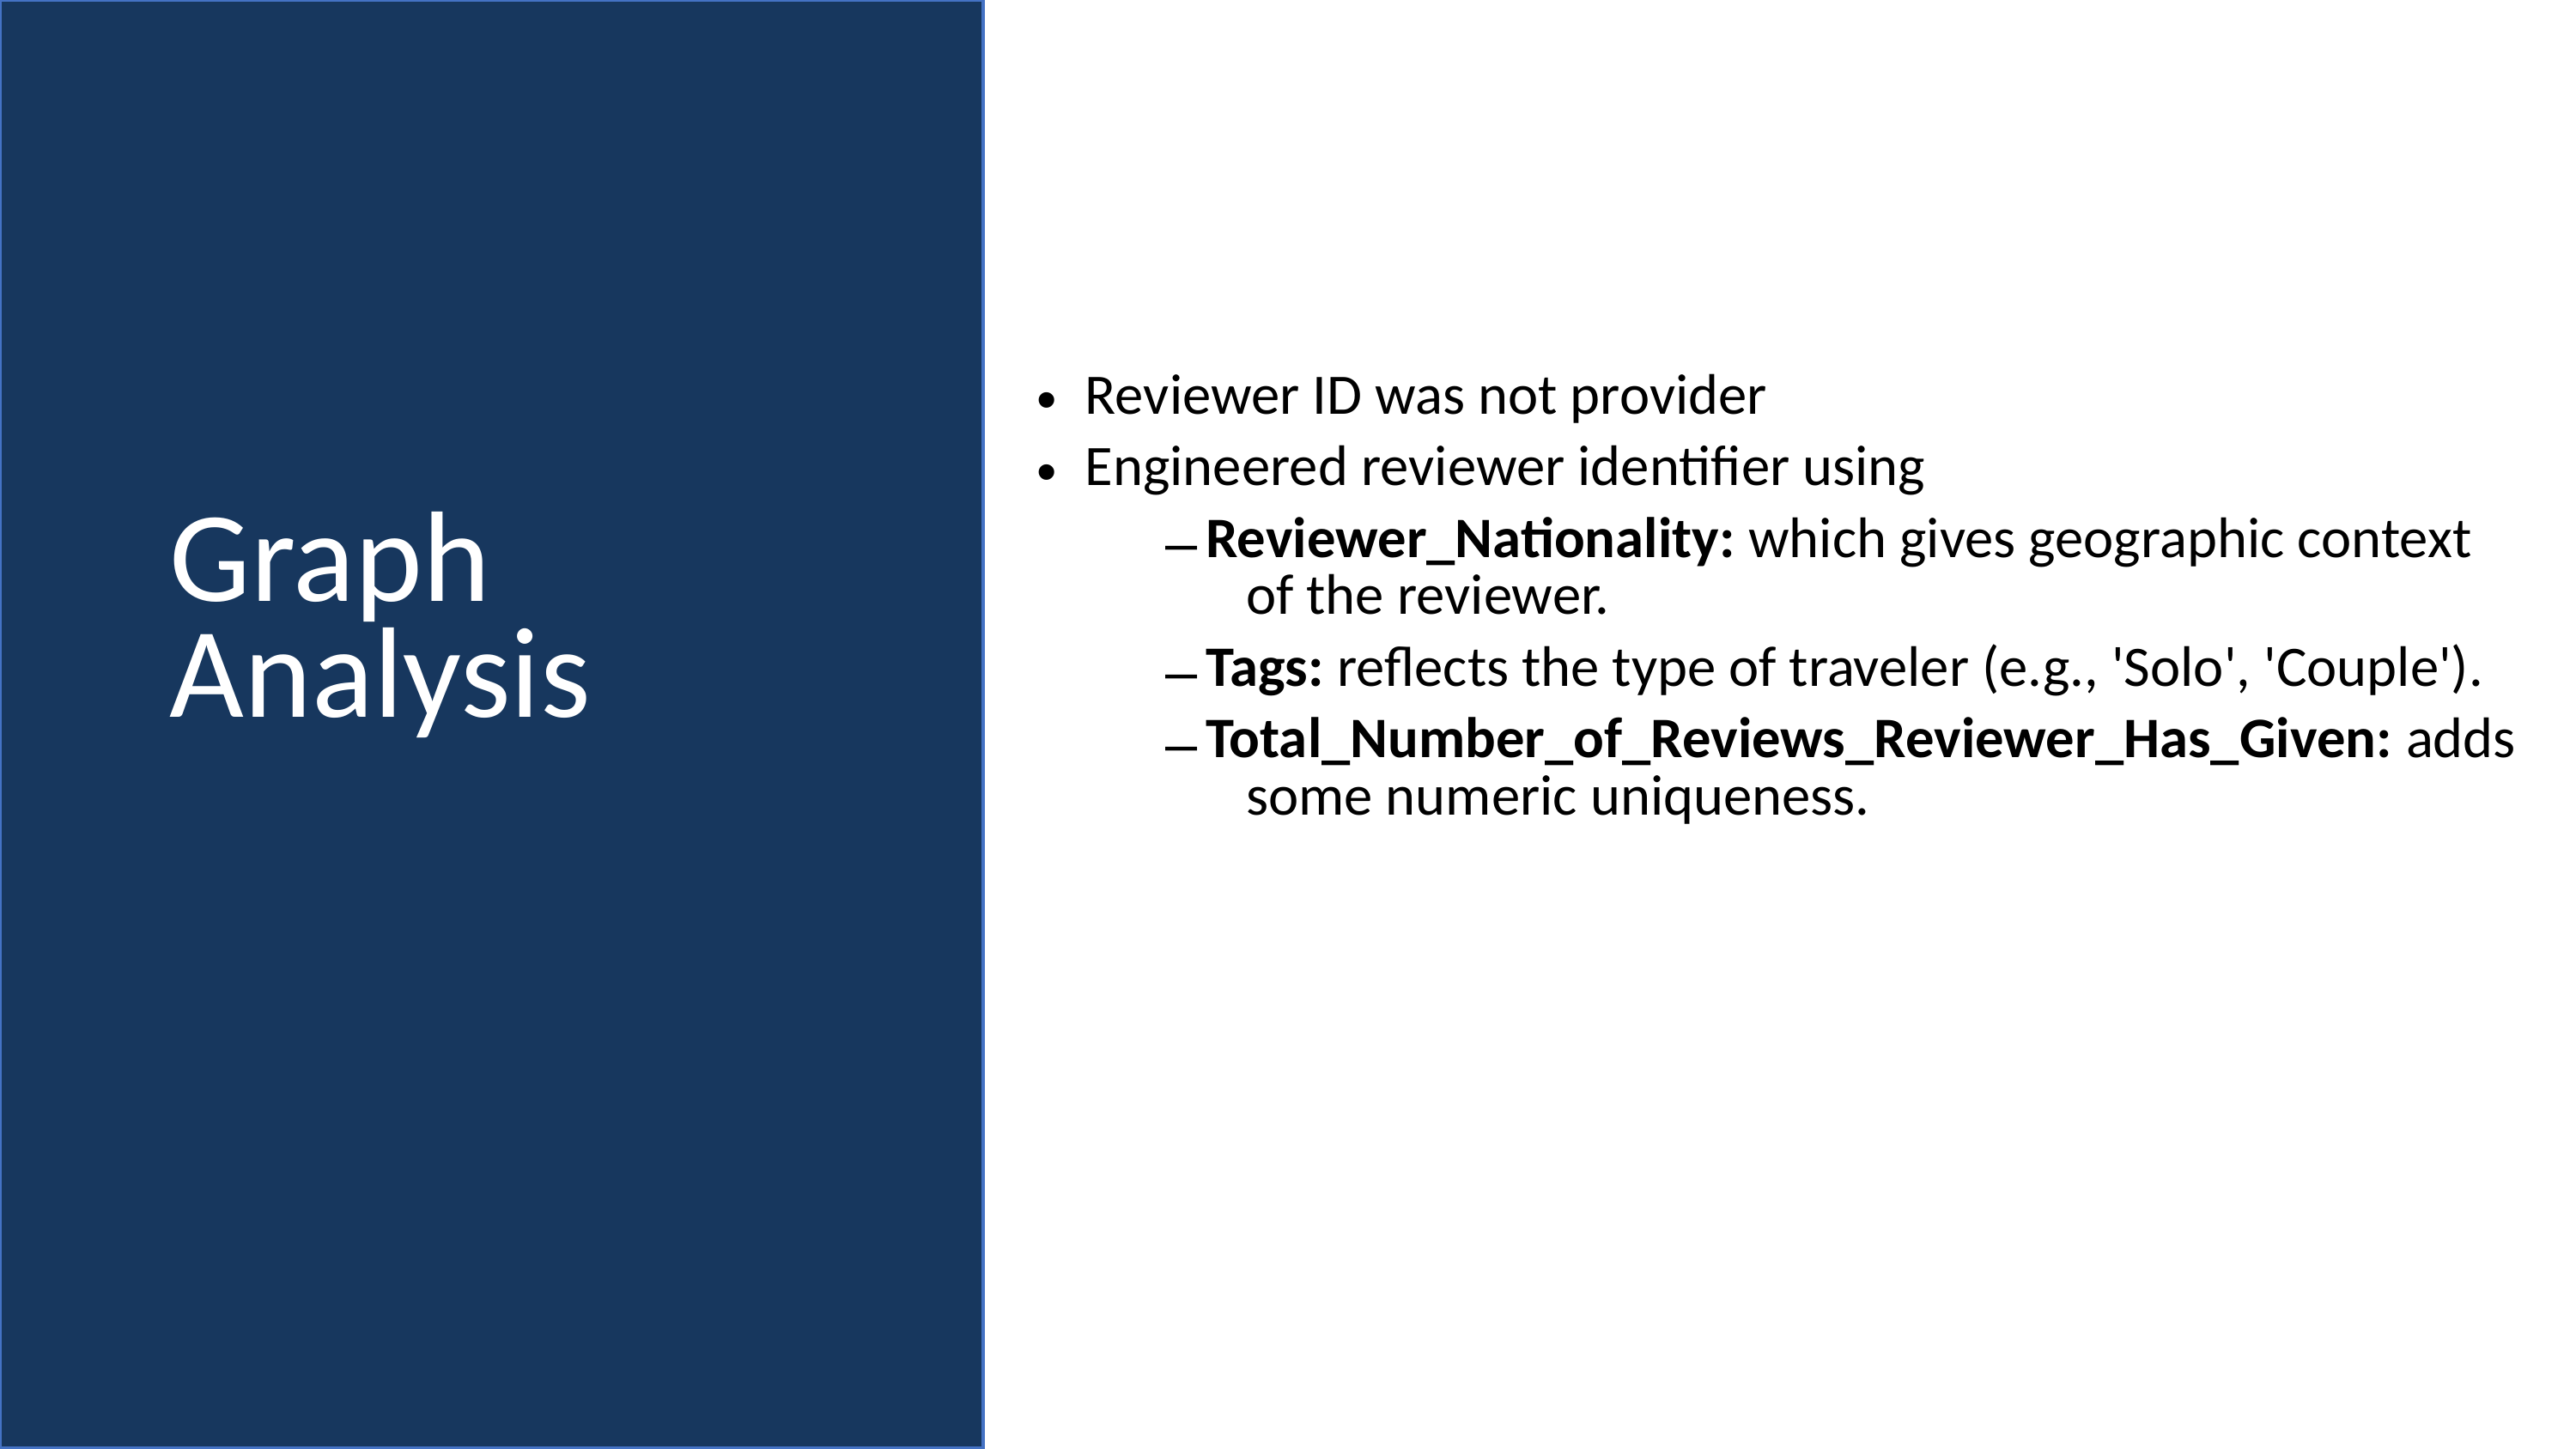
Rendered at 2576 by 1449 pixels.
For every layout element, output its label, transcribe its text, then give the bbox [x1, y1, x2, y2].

text_box [0, 0, 983, 1449]
text_box Graph Analysis [156, 502, 863, 822]
list Reviewer ID was not provider Engineered reviewer identifier using Reviewer_Nationality: which gives geographic context of the reviewer. Tags: reflects the type of traveler (e.g., 'Solo', 'Couple'). Total_Number_of_Reviews_Reviewer_Has_Given: adds some numeric uniqueness. [1024, 364, 2536, 1372]
